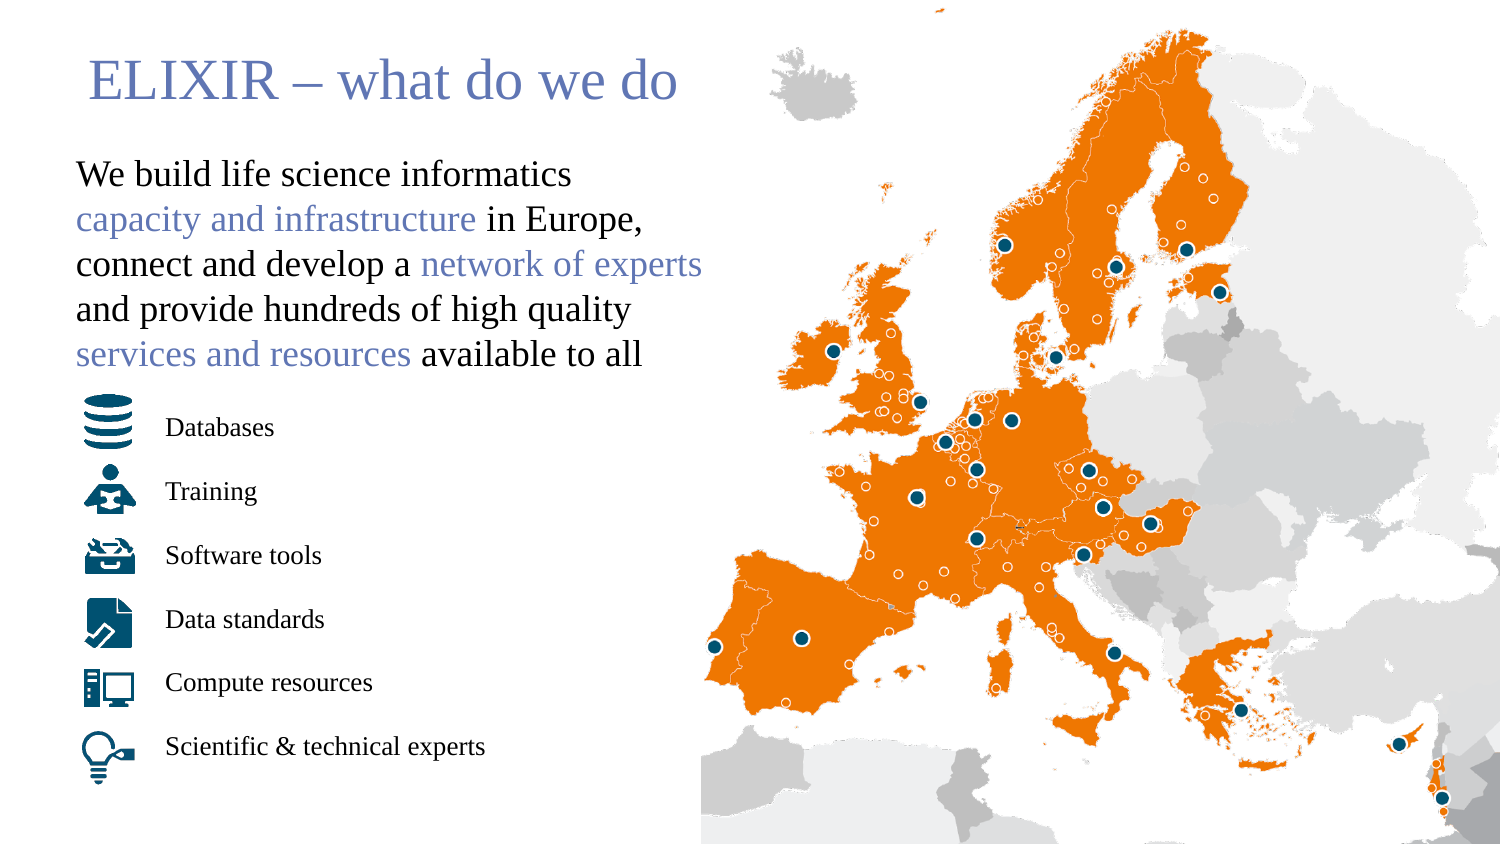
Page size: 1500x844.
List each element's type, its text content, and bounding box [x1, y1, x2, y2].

picture [84, 403, 132, 415]
text_box Databases Training Software tools Data standards Compute resources Scientific & technical experts [152, 404, 546, 781]
picture [76, 727, 137, 788]
picture [84, 430, 132, 442]
text_box We build life science informatics capacity and infrastructure in Europe, connect and develop a network of experts and provide hundreds of high quality services and resources available to all [62, 143, 701, 390]
picture [84, 416, 132, 428]
picture [120, 598, 132, 609]
picture [84, 444, 99, 450]
picture [84, 394, 96, 399]
picture [91, 547, 131, 556]
picture [701, 0, 1500, 844]
picture [118, 445, 132, 450]
picture [84, 464, 136, 501]
picture [126, 702, 134, 707]
picture [84, 598, 114, 648]
picture [85, 538, 94, 554]
picture [121, 394, 132, 398]
picture [101, 669, 134, 707]
picture [124, 538, 135, 553]
picture [124, 506, 136, 514]
picture [84, 506, 96, 514]
text_box ELIXIR – what do we do [88, 40, 701, 121]
picture [96, 538, 119, 546]
picture [101, 491, 120, 509]
picture [101, 562, 120, 568]
picture [107, 676, 130, 697]
